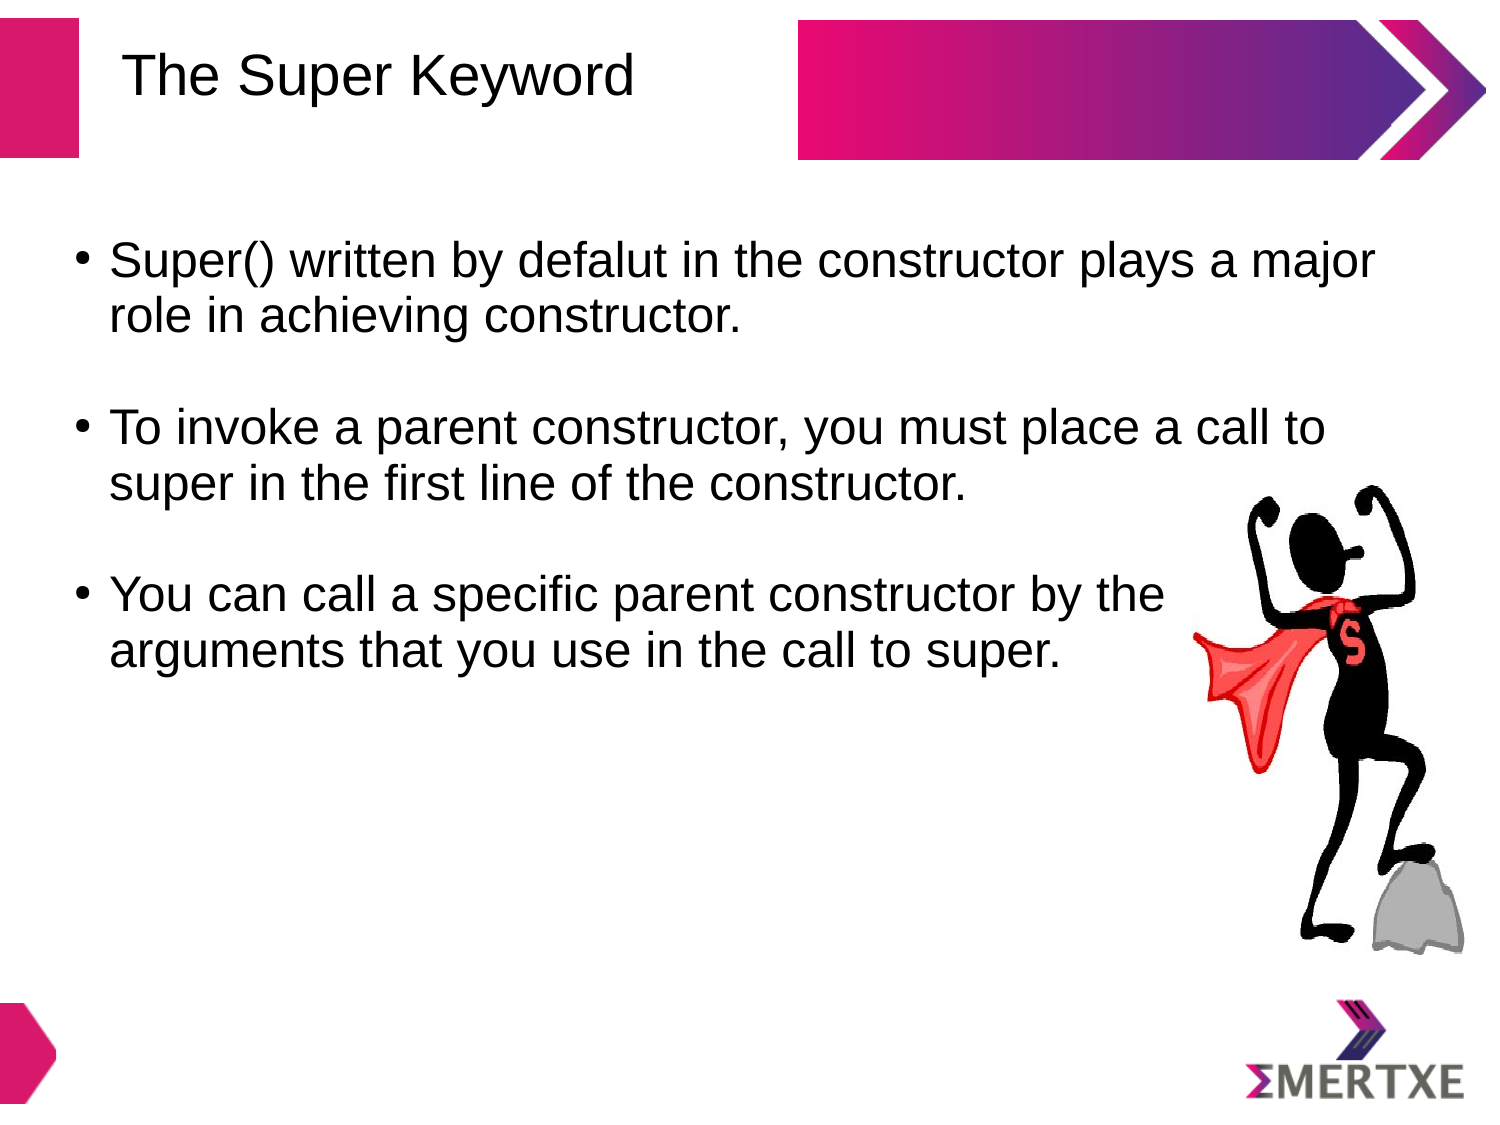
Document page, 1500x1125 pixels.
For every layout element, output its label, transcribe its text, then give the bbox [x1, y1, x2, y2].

text_box The Super Keyword [106, 35, 721, 116]
picture [1192, 484, 1465, 957]
picture [1245, 996, 1465, 1099]
text_box Super() written by defalut in the constructor plays a major role in achieving constructor. To invoke a parent constructor, you must place a call to super in the first line of the constructor. You can call a specific parent constructor by the arguments that you use in the call to super. [59, 224, 1394, 774]
picture [798, 20, 1486, 160]
